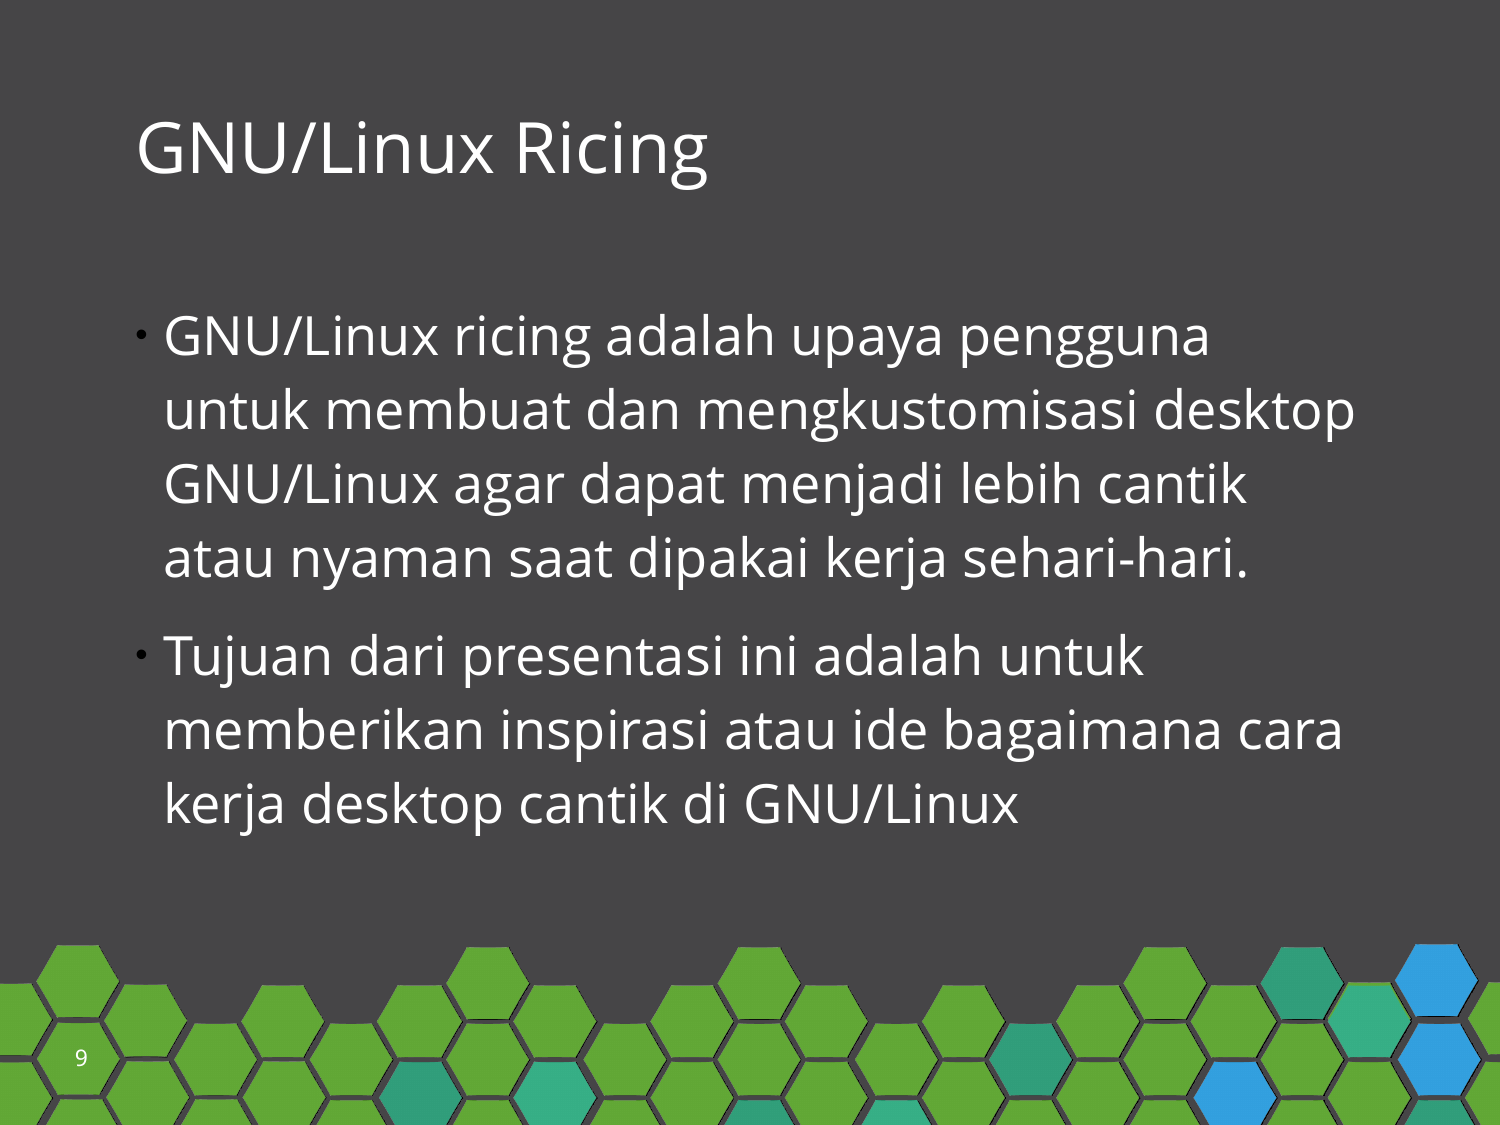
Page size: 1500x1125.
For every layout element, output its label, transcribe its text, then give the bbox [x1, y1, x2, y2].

list GNU/Linux ricing adalah upaya pengguna untuk membuat dan mengkustomisasi desktop GNU/Linux agar dapat menjadi lebih cantik atau nyaman saat dipakai kerja sehari-hari. Tujuan dari presentasi ini adalah untuk memberikan inspirasi atau ide bagaimana cara kerja desktop cantik di GNU/Linux [135, 297, 1372, 951]
picture [0, 944, 1500, 1125]
title GNU/Linux Ricing [135, 65, 1372, 228]
